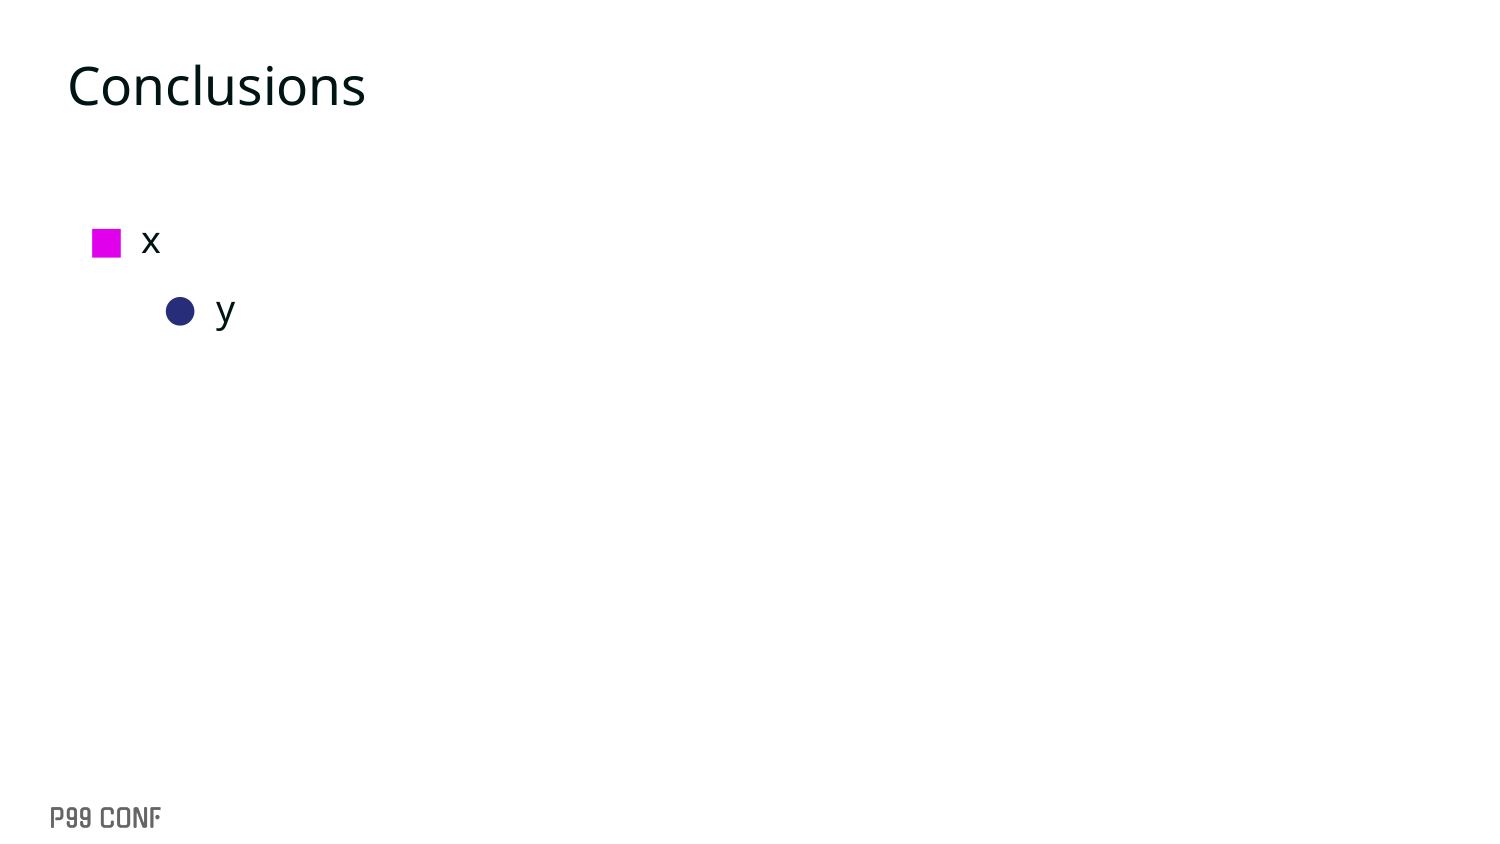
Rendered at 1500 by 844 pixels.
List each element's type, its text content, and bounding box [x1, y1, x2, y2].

title Conclusions [52, 37, 1451, 132]
list x y [51, 149, 1449, 711]
picture [51, 807, 161, 828]
